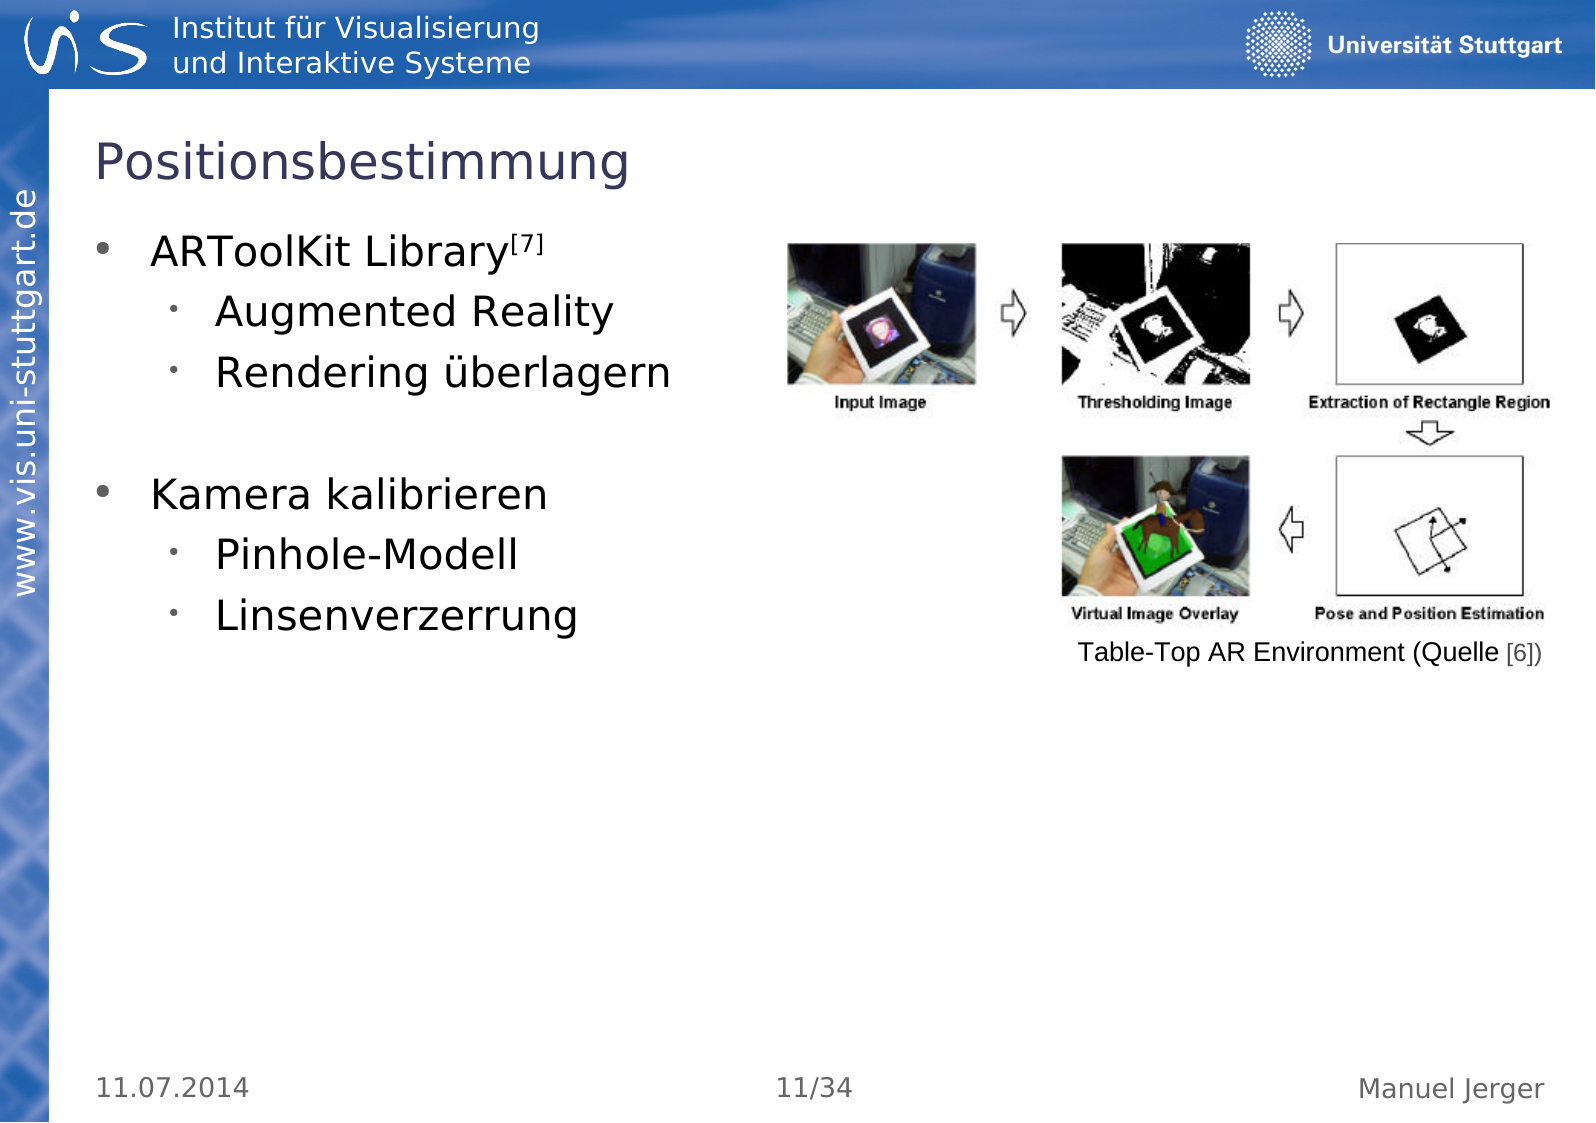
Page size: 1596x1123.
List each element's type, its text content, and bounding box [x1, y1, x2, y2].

text_box Table-Top AR Environment (Quelle [6]) [1062, 627, 1560, 675]
title Positionsbestimmung [94, 117, 1534, 201]
picture [787, 243, 1553, 628]
picture [0, 0, 49, 1122]
list ARToolKit Library[7] Augmented Reality Rendering überlagern Kamera kalibrieren Pinhole-Modell Linsenverzerrung [94, 224, 804, 1052]
picture [24, 0, 1596, 89]
